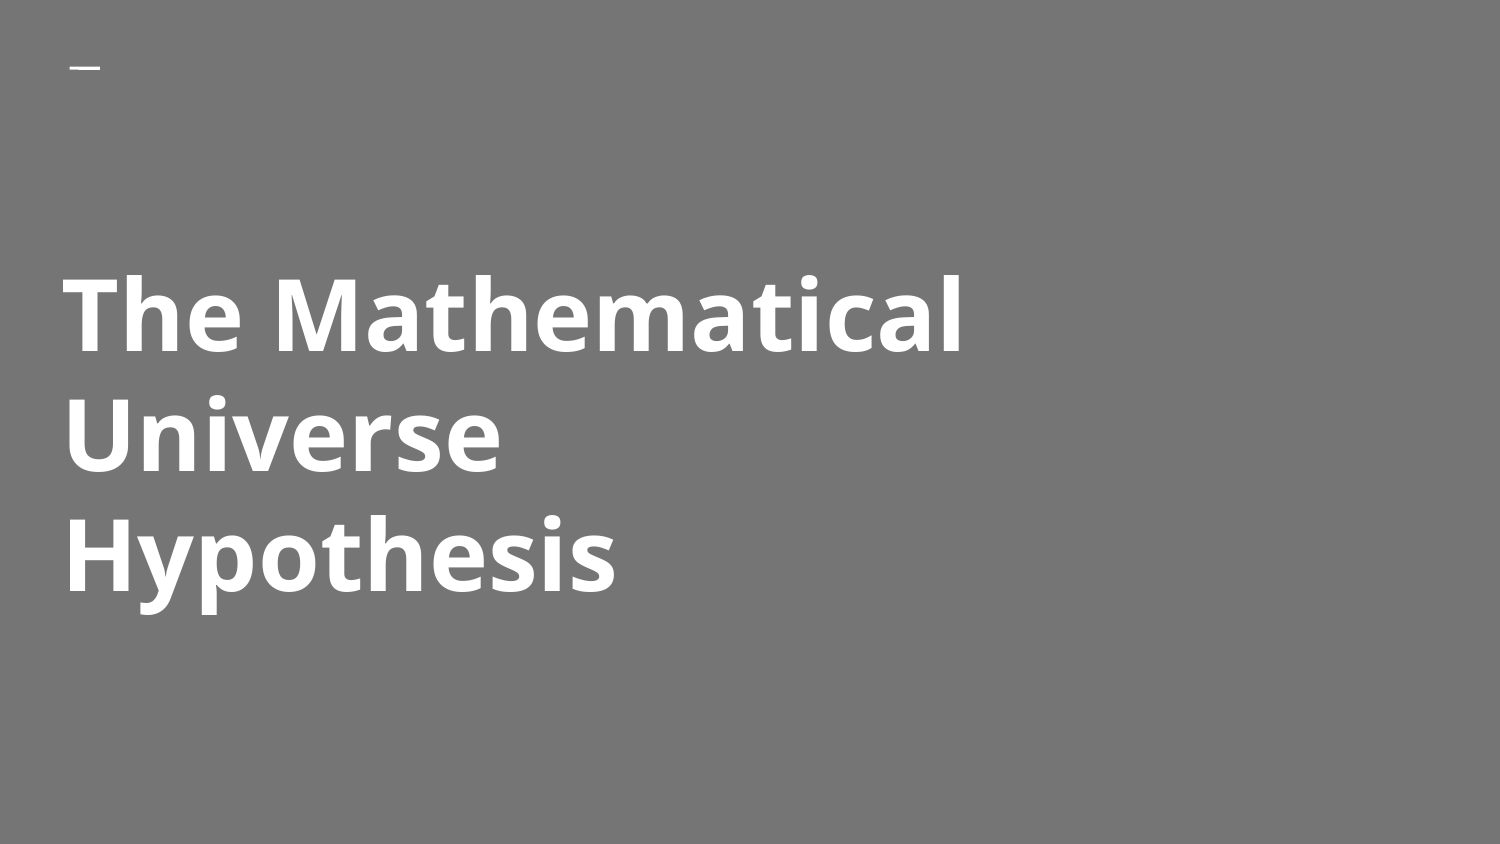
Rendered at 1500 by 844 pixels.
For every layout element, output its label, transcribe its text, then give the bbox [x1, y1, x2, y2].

title The Mathematical Universe Hypothesis [46, 116, 1071, 746]
